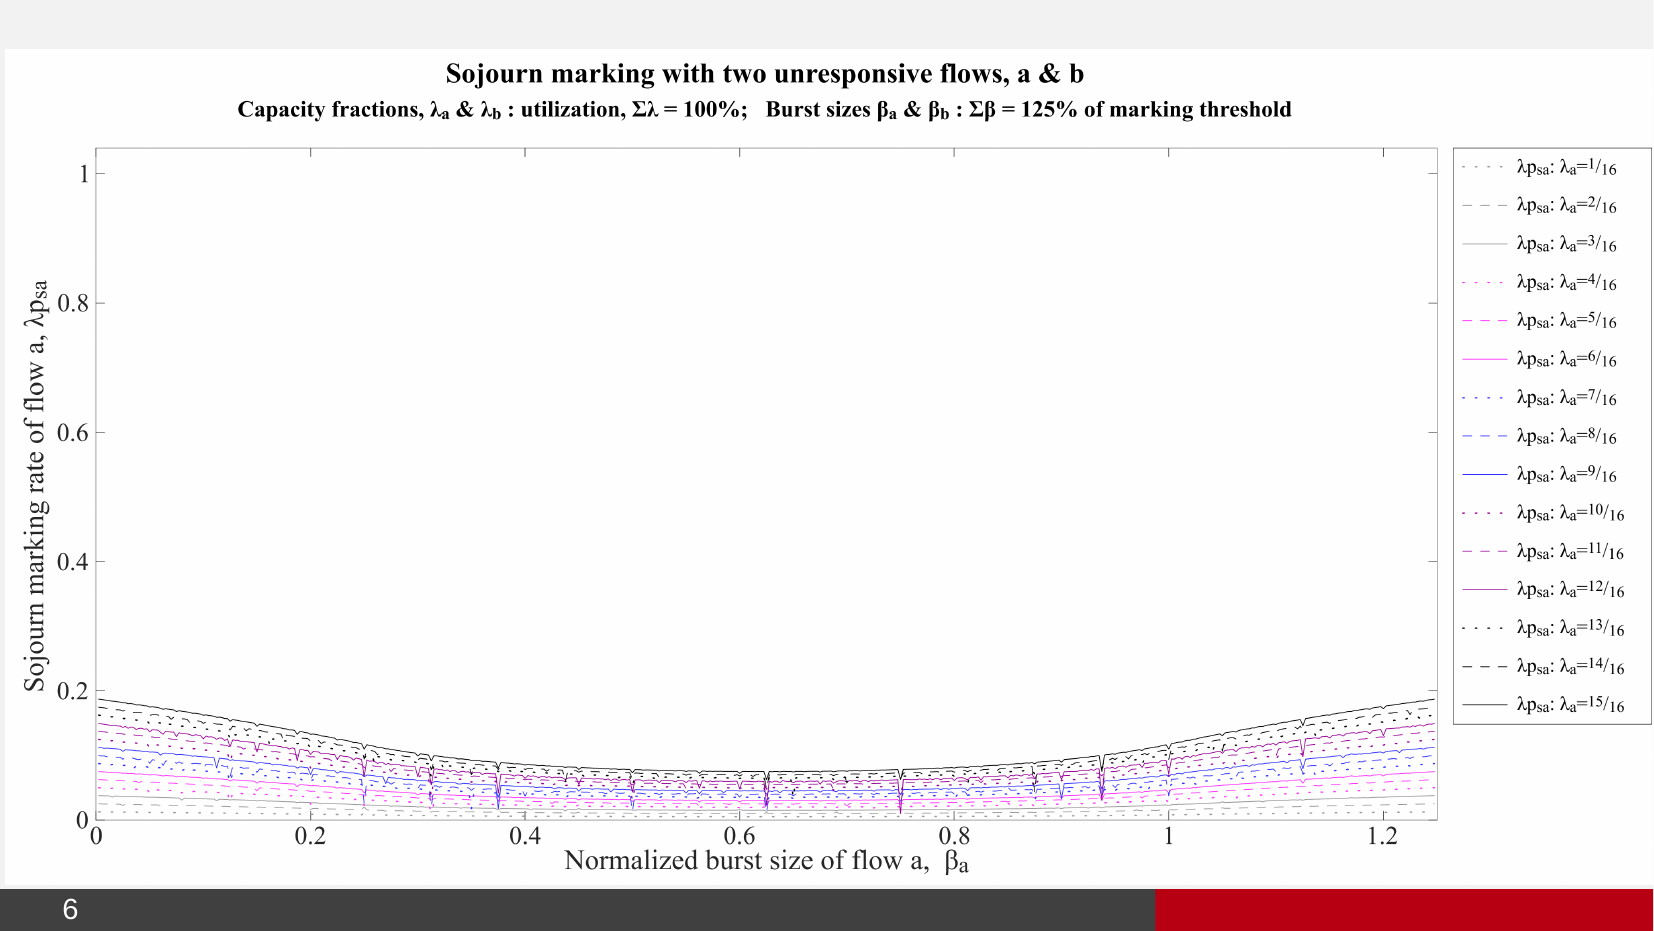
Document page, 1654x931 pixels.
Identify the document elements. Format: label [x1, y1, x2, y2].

picture [5, 49, 1654, 885]
